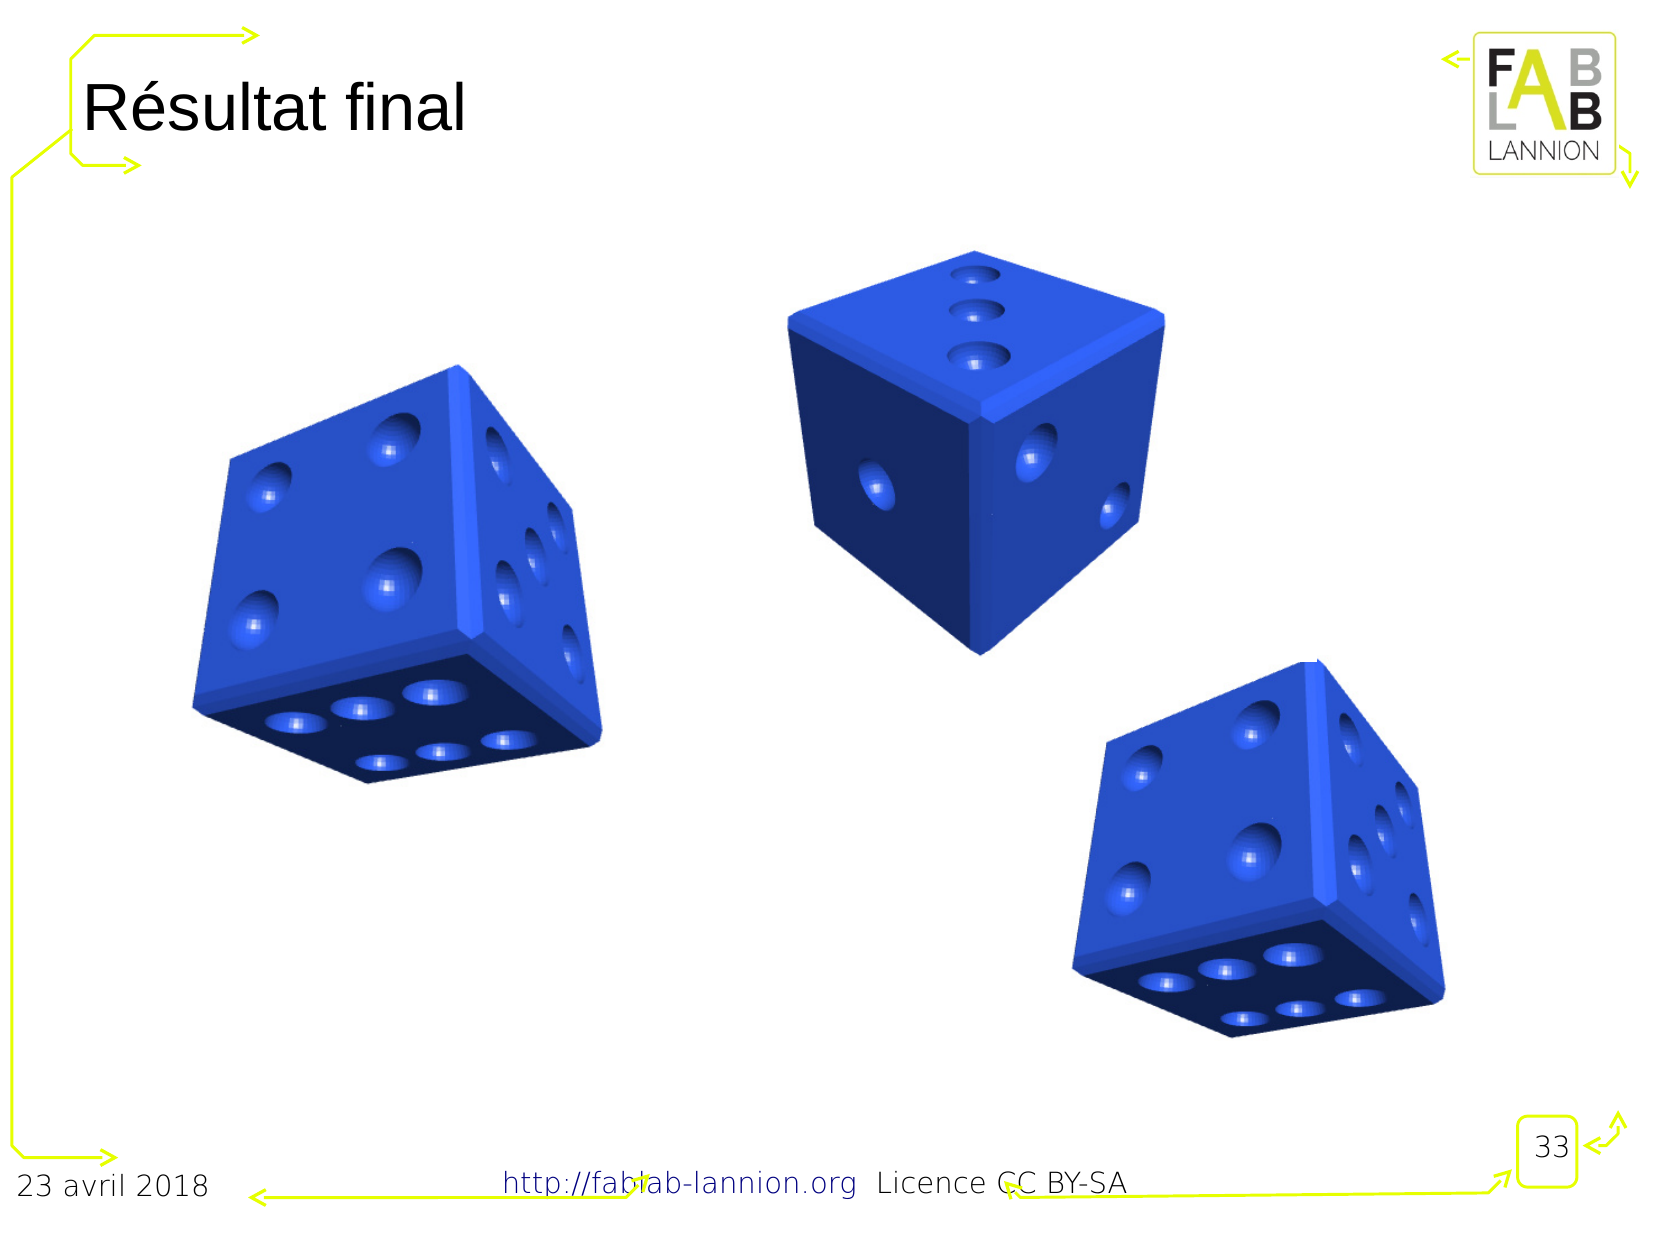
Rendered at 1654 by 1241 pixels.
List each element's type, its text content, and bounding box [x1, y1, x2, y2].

picture [34, 65, 1607, 1099]
picture [1470, 29, 1619, 178]
title Résultat final [82, 49, 1441, 166]
